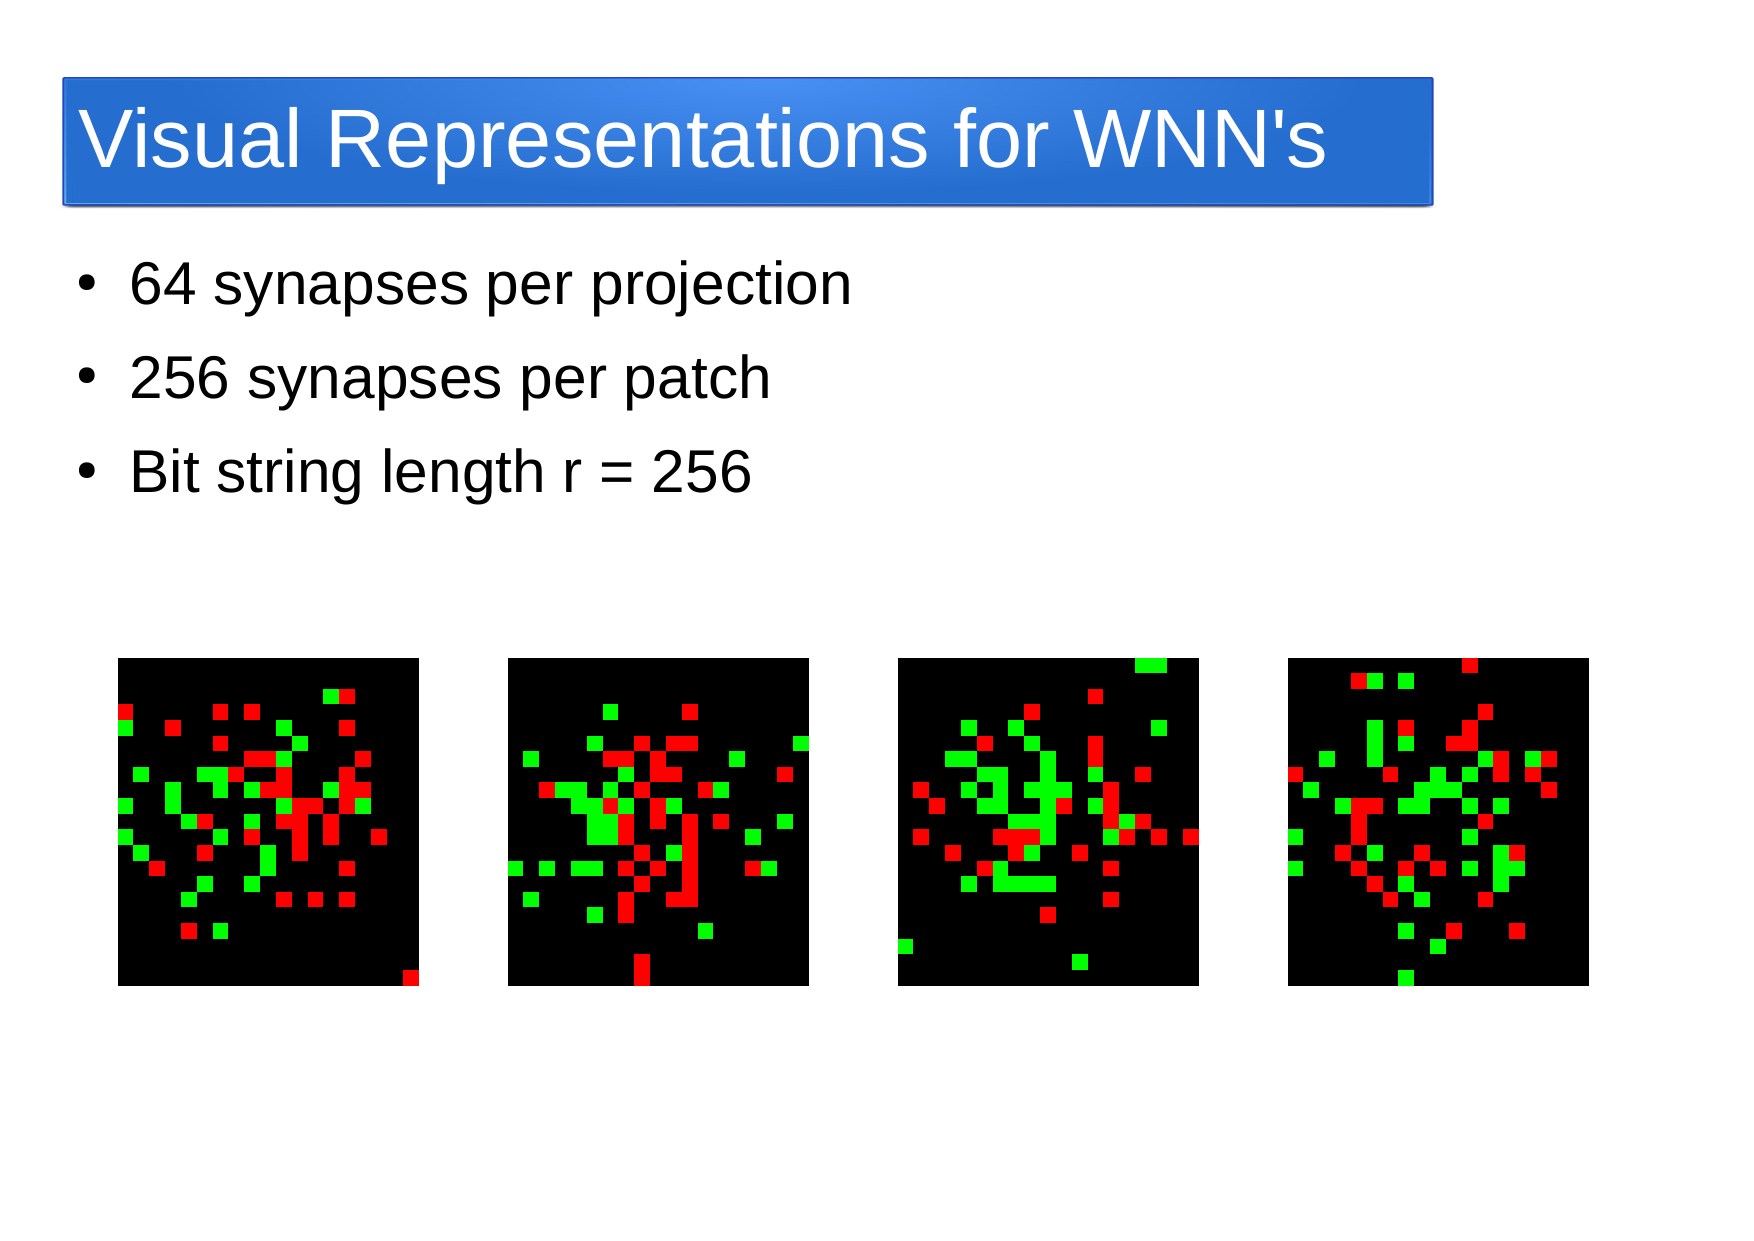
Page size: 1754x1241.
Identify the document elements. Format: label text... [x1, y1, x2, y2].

picture [118, 658, 419, 986]
list 64 synapses per projection 256 synapses per patch Bit string length r = 256 [58, 249, 1696, 508]
picture [1288, 658, 1589, 986]
picture [58, 77, 1439, 209]
picture [898, 658, 1199, 986]
title Visual Representations for WNN's [78, 80, 1429, 198]
picture [508, 658, 809, 986]
